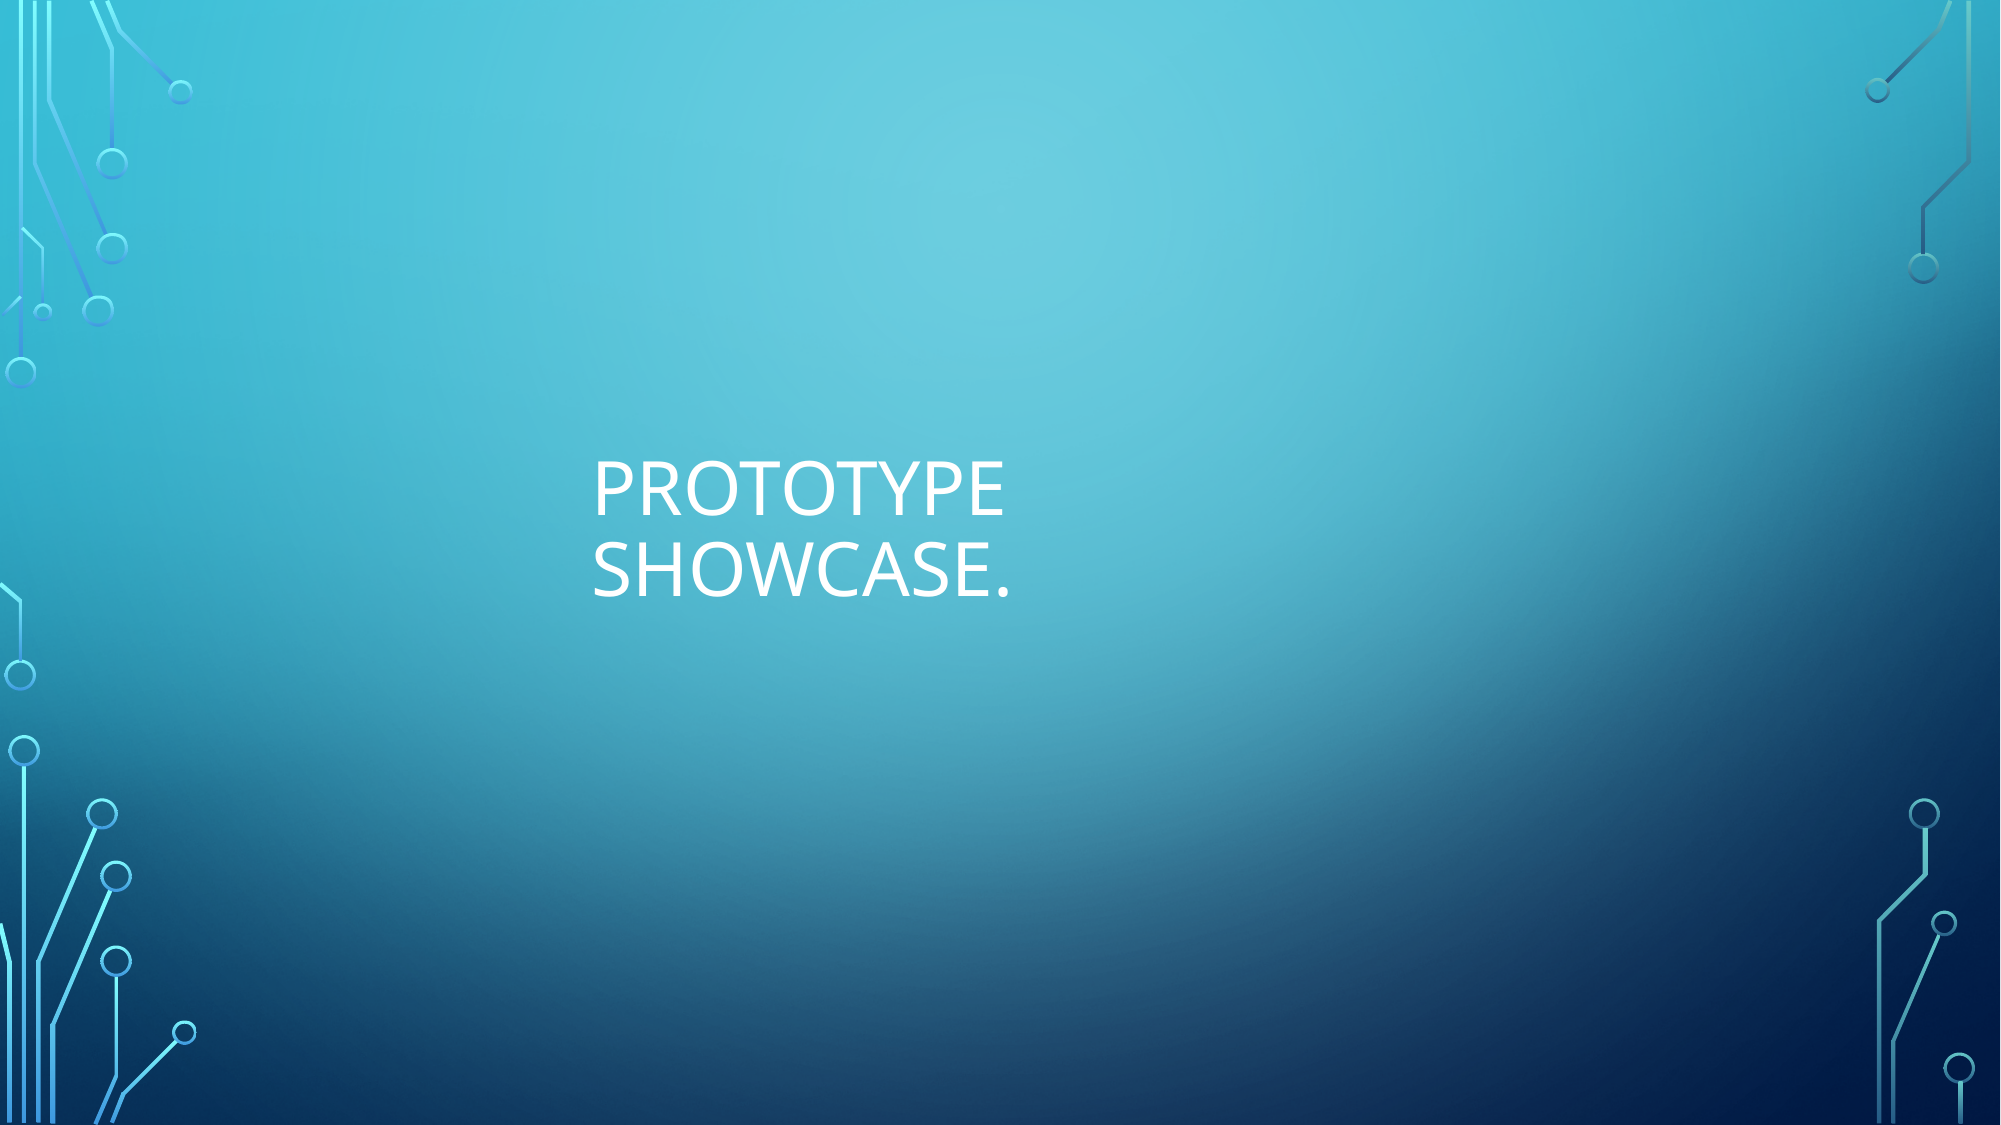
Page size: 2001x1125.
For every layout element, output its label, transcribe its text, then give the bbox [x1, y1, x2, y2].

title Prototype showcase. [576, 410, 1404, 653]
